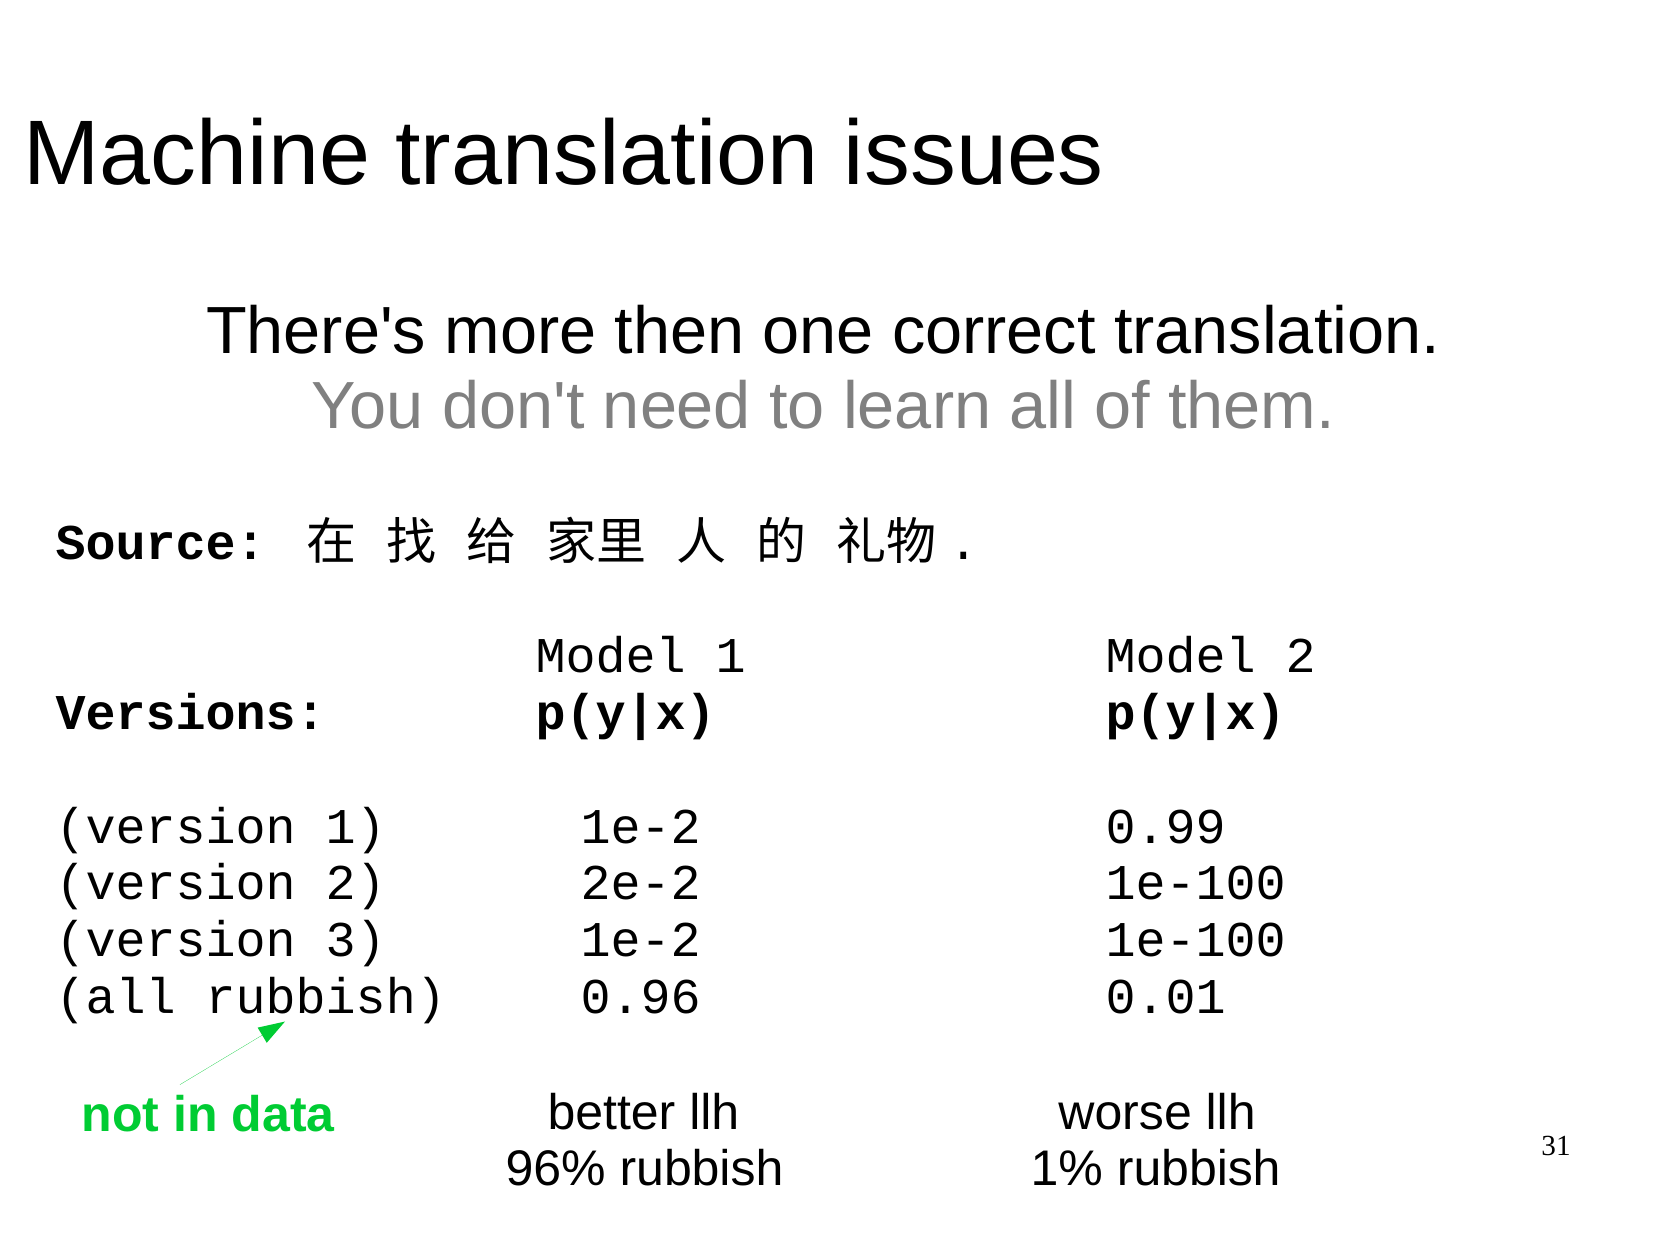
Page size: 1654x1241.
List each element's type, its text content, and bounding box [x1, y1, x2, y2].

text_box not in data [66, 1078, 350, 1150]
title Machine translation issues [23, 49, 1512, 257]
text_box There's more then one correct translation. You don't need to learn all of them. Source: 在 找 给 家里 人 的 礼物. Model 1 Model 2 Versions: p(y|x) p(y|x) (version 1) 1e-2 0.99 (version 2) 2e-2 1e-100 (version 3) 1e-2 1e-100 (all rubbish) 0.96 0.01 better llh worse llh 96% rubbish 1% rubbish [40, 285, 1607, 1207]
